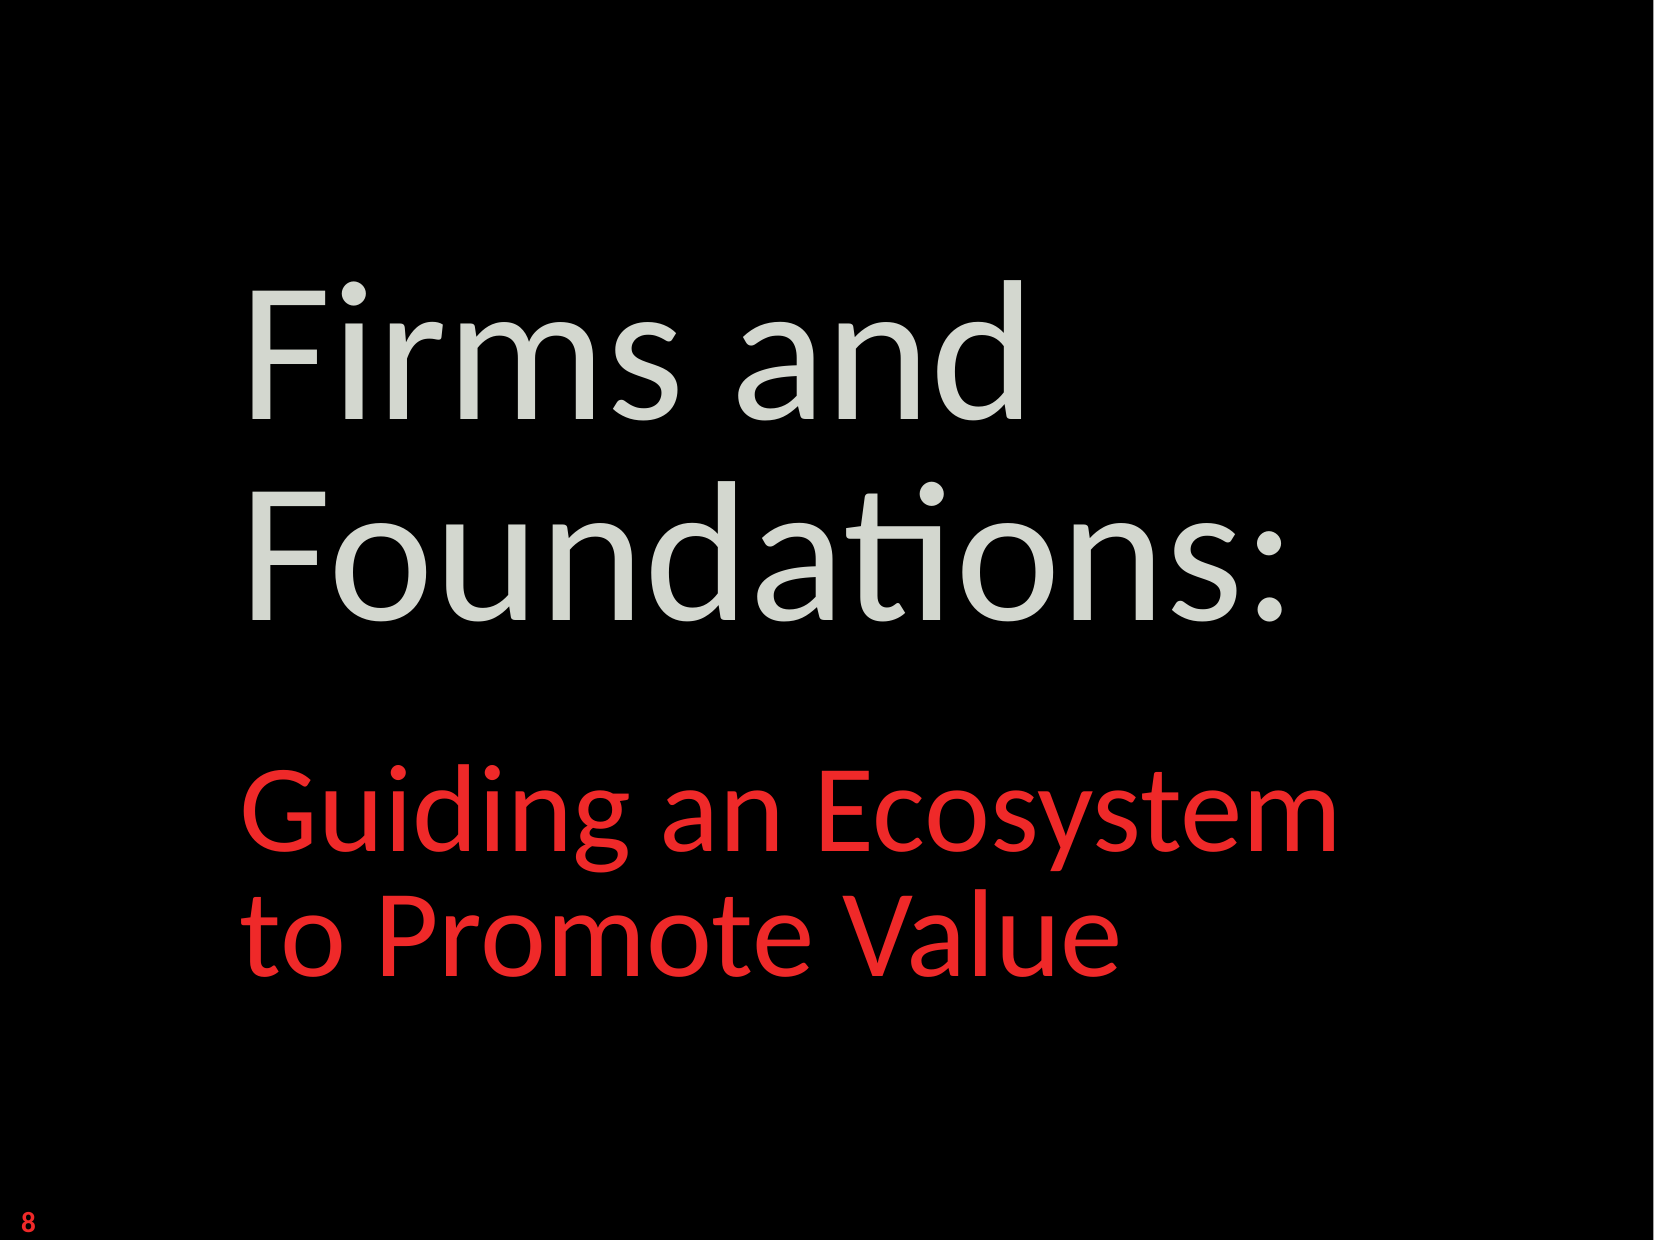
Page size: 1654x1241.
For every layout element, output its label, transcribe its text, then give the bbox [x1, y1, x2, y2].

text_box Guiding an Ecosystem to Promote Value [225, 750, 1426, 1070]
text_box Firms and Foundations: [225, 262, 1501, 766]
